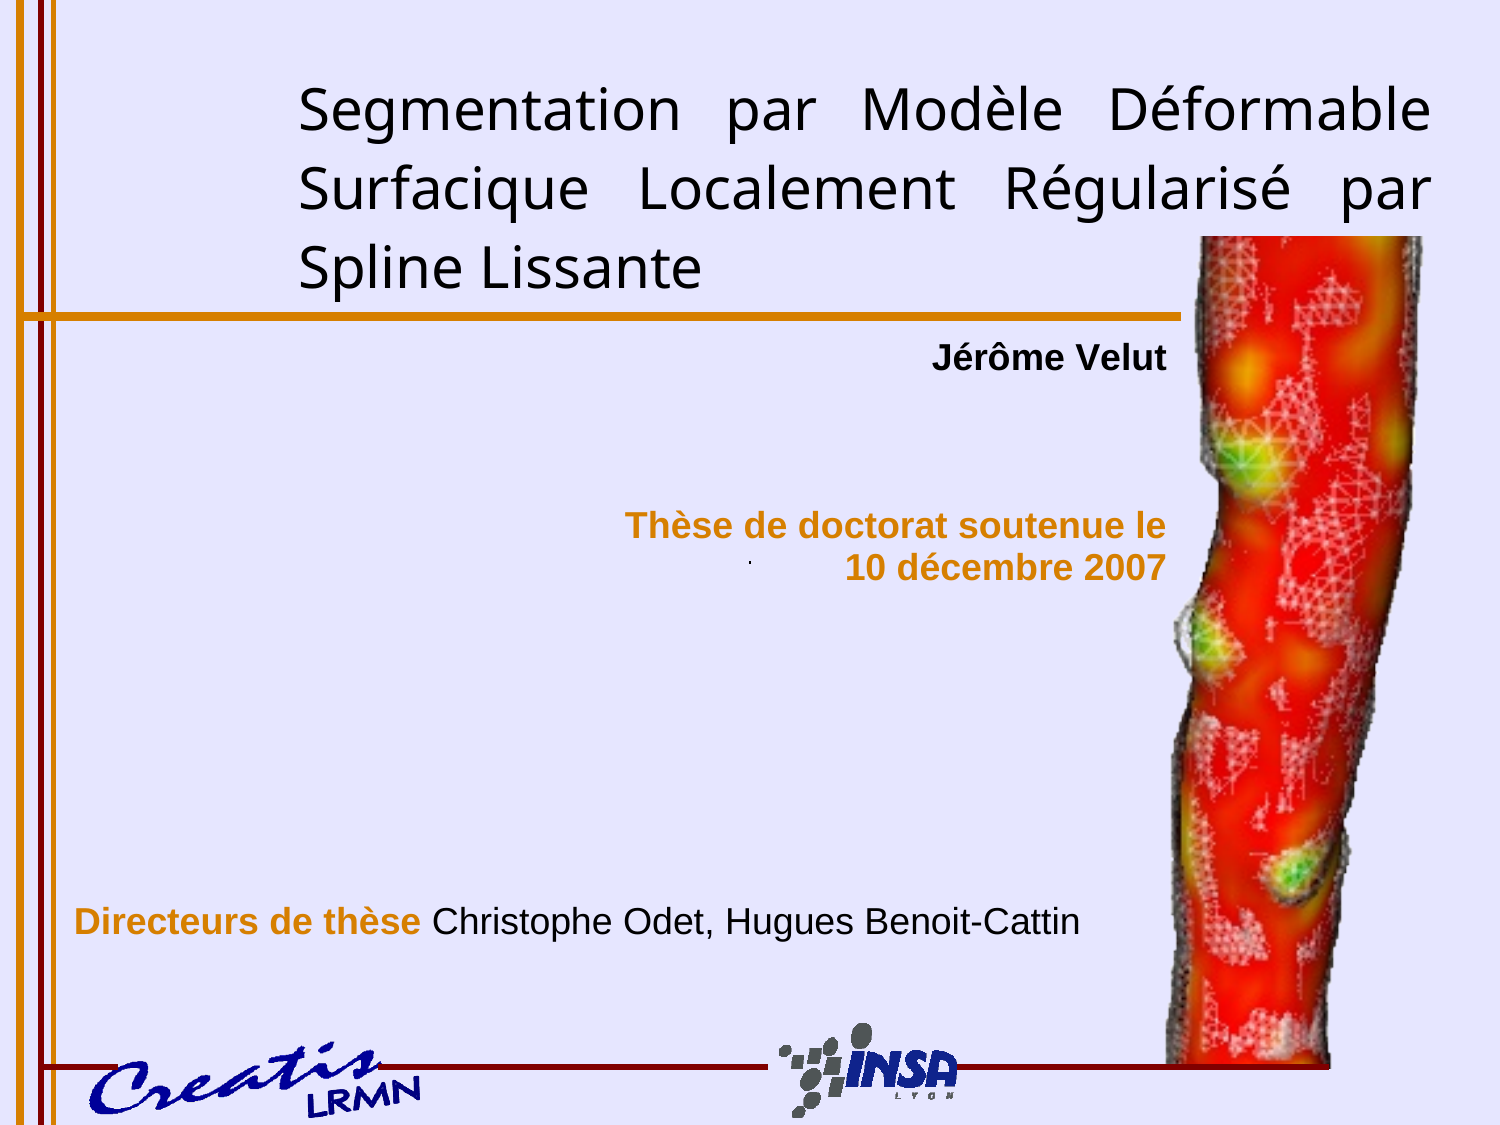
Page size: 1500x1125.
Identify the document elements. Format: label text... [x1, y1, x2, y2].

text_box Directeurs de thèse Christophe Odet, Hugues Benoit-Cattin [59, 893, 1096, 951]
picture [1099, 236, 1500, 1069]
picture [88, 1041, 420, 1118]
title Segmentation par Modèle Déformable Surfacique Localement Régularisé par Spline Lissante [283, 66, 1447, 308]
text_box Jérôme Velut Thèse de doctorat soutenue le 10 décembre 2007 [610, 329, 1099, 597]
picture [779, 1023, 957, 1118]
